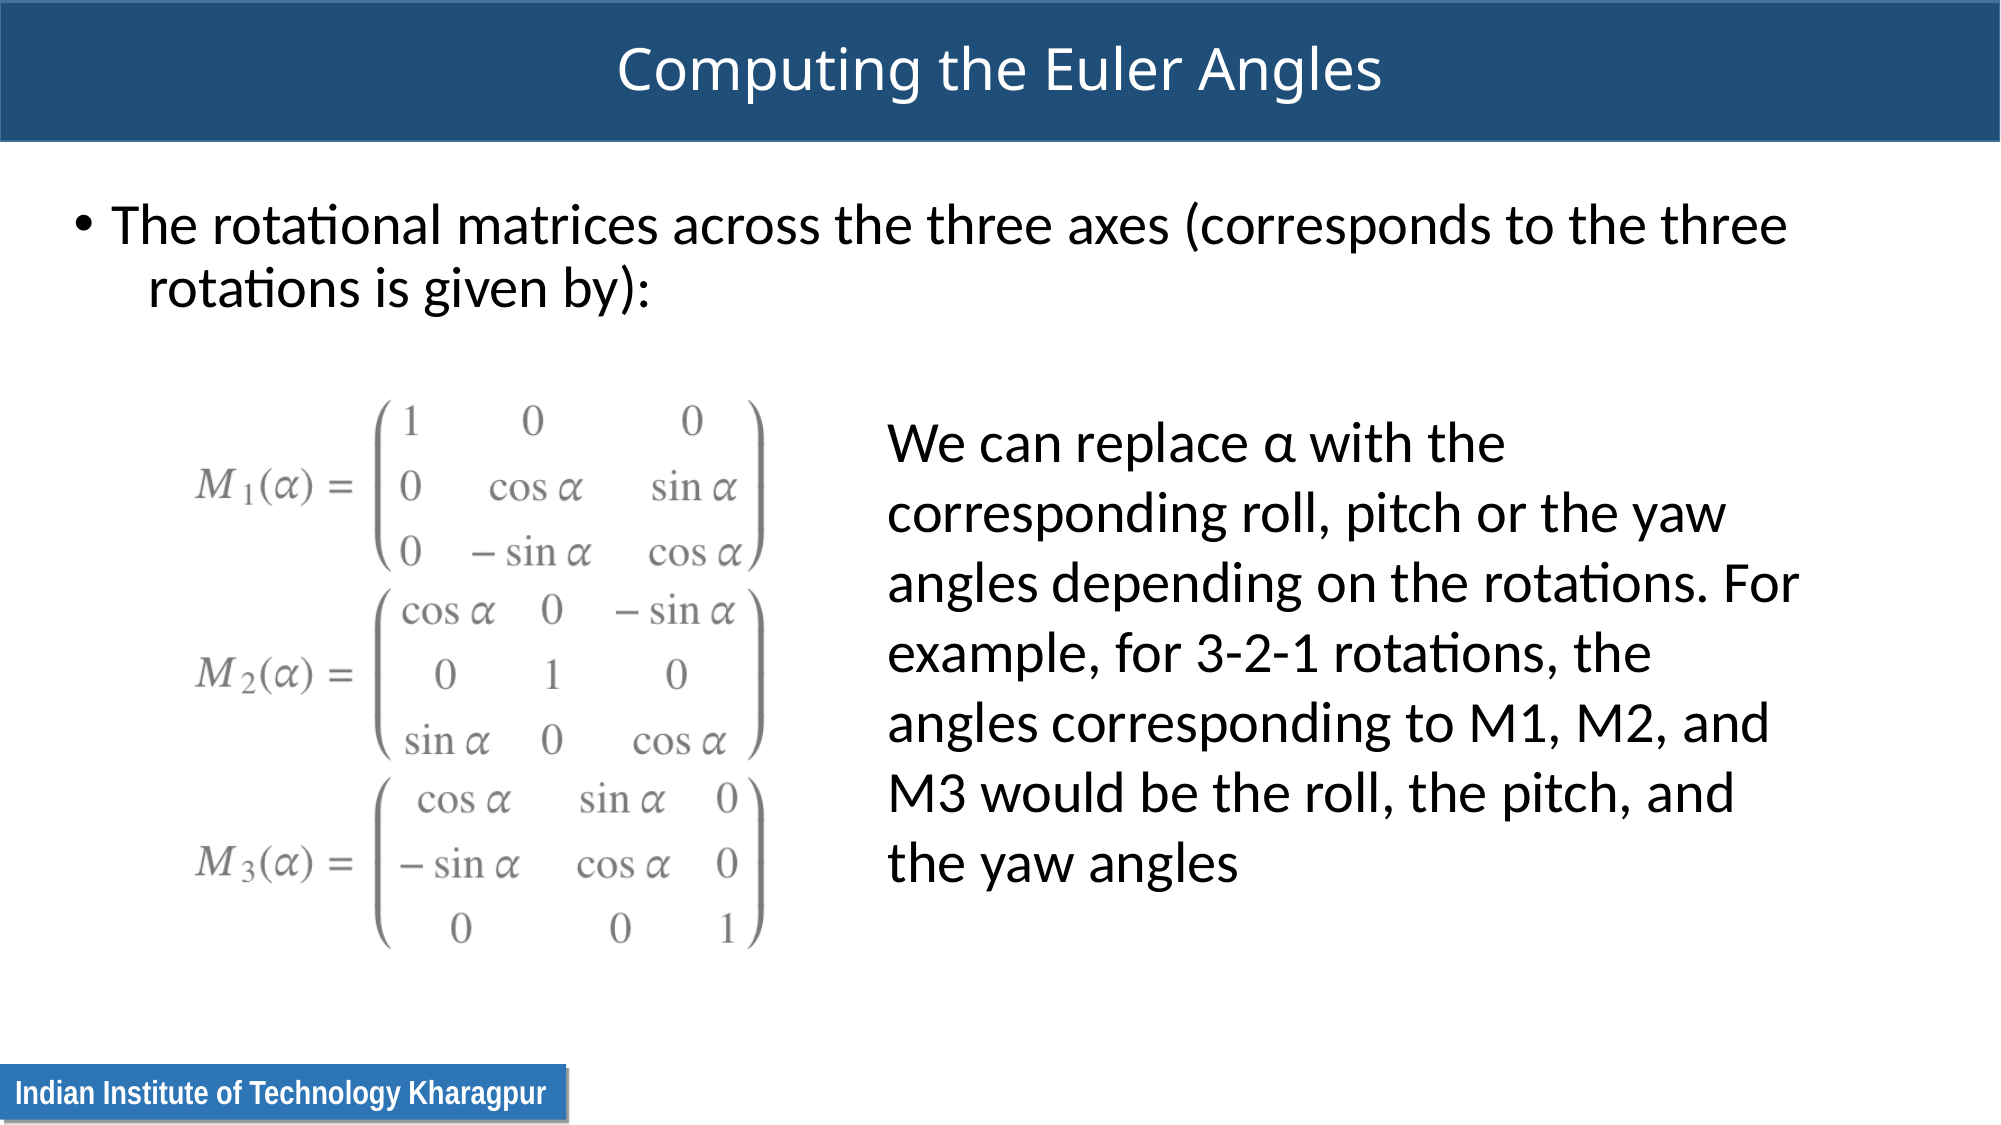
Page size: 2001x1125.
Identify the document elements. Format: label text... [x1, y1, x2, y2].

list The rotational matrices across the three axes (corresponds to the three rotations is given by): [58, 186, 1954, 1065]
title Computing the Euler Angles [0, 1, 2000, 141]
picture [101, 333, 900, 1009]
text_box We can replace α with the corresponding roll, pitch or the yaw angles depending on the rotations. For example, for 3-2-1 rotations, the angles corresponding to M1, M2, and M3 would be the roll, the pitch, and the yaw angles [872, 396, 1829, 907]
